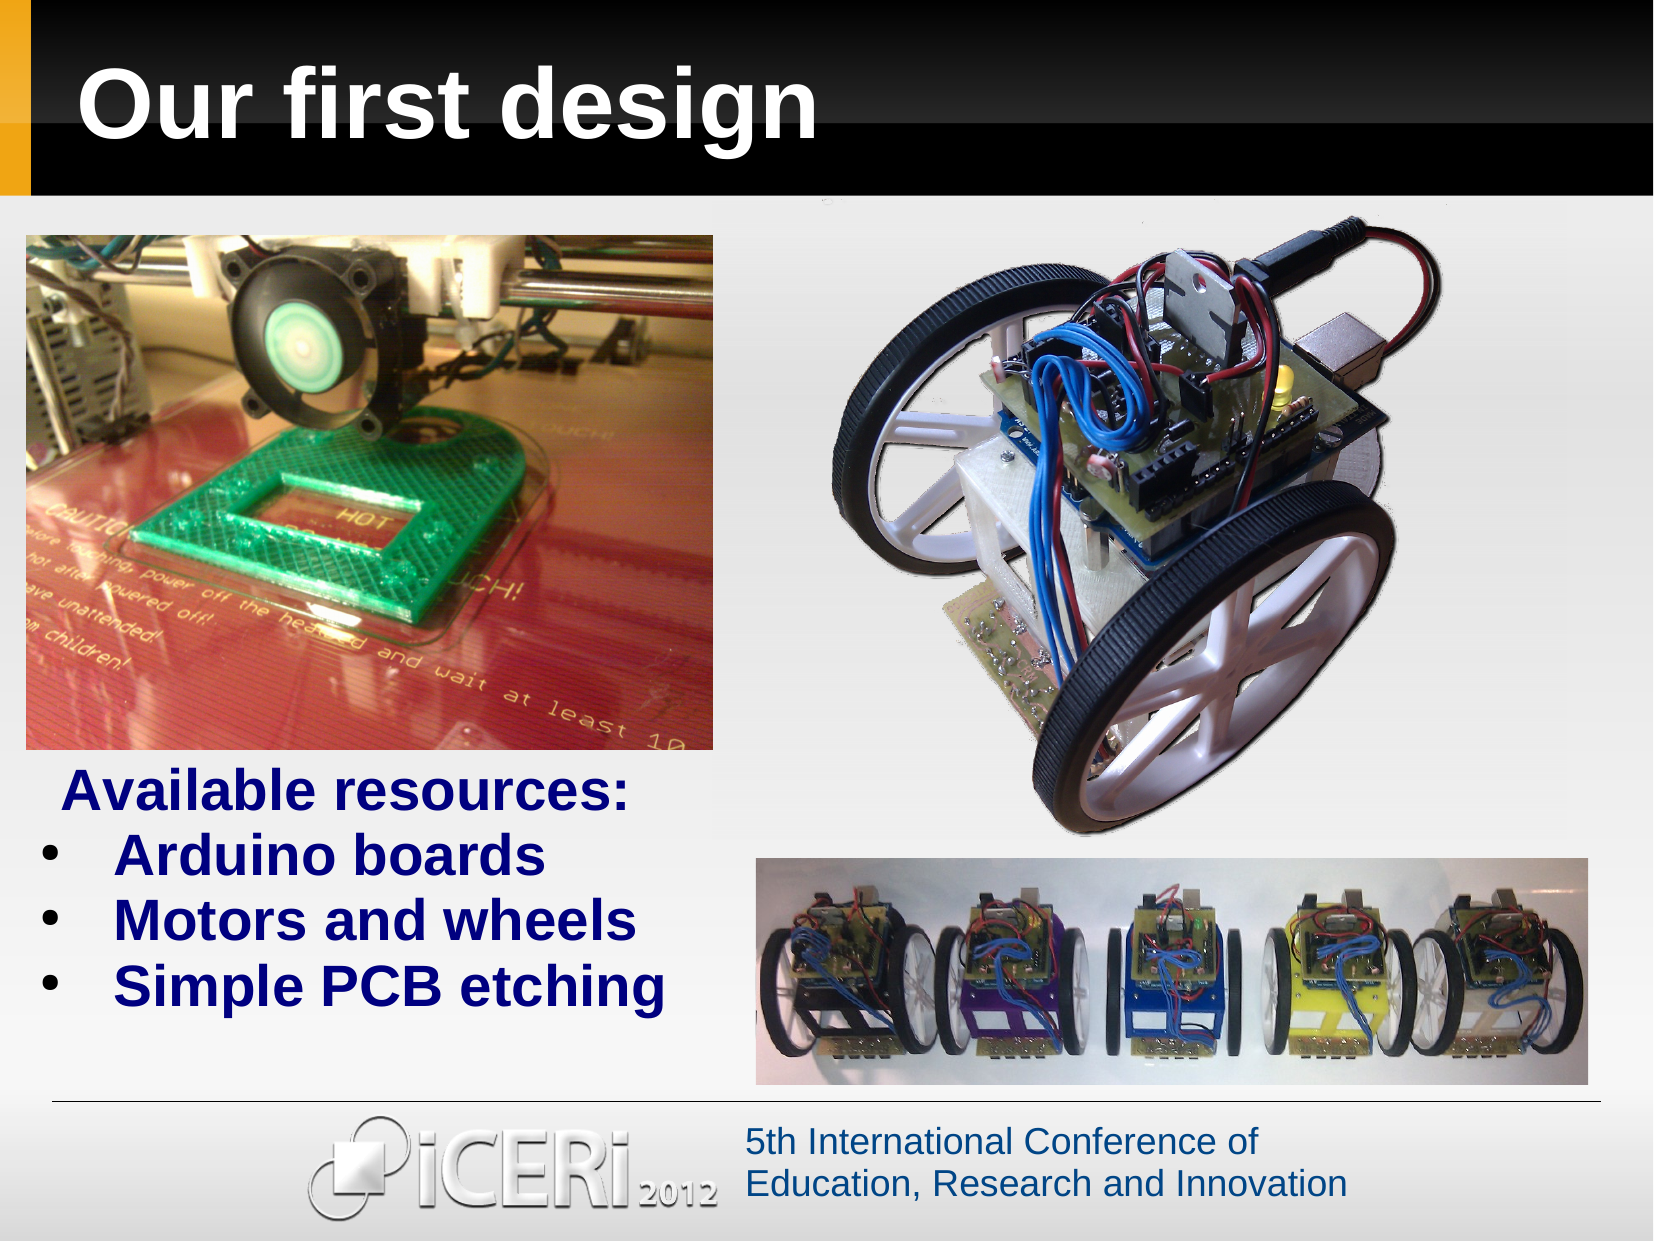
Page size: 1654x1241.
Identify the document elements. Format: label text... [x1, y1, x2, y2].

text_box 5th International Conference of Education, Research and Innovation [730, 1109, 1653, 1241]
title Our first design [76, 0, 1565, 208]
text_box Available resources: Arduino boards Motors and wheels Simple PCB etching [25, 744, 743, 1110]
picture [0, 0, 1654, 1241]
